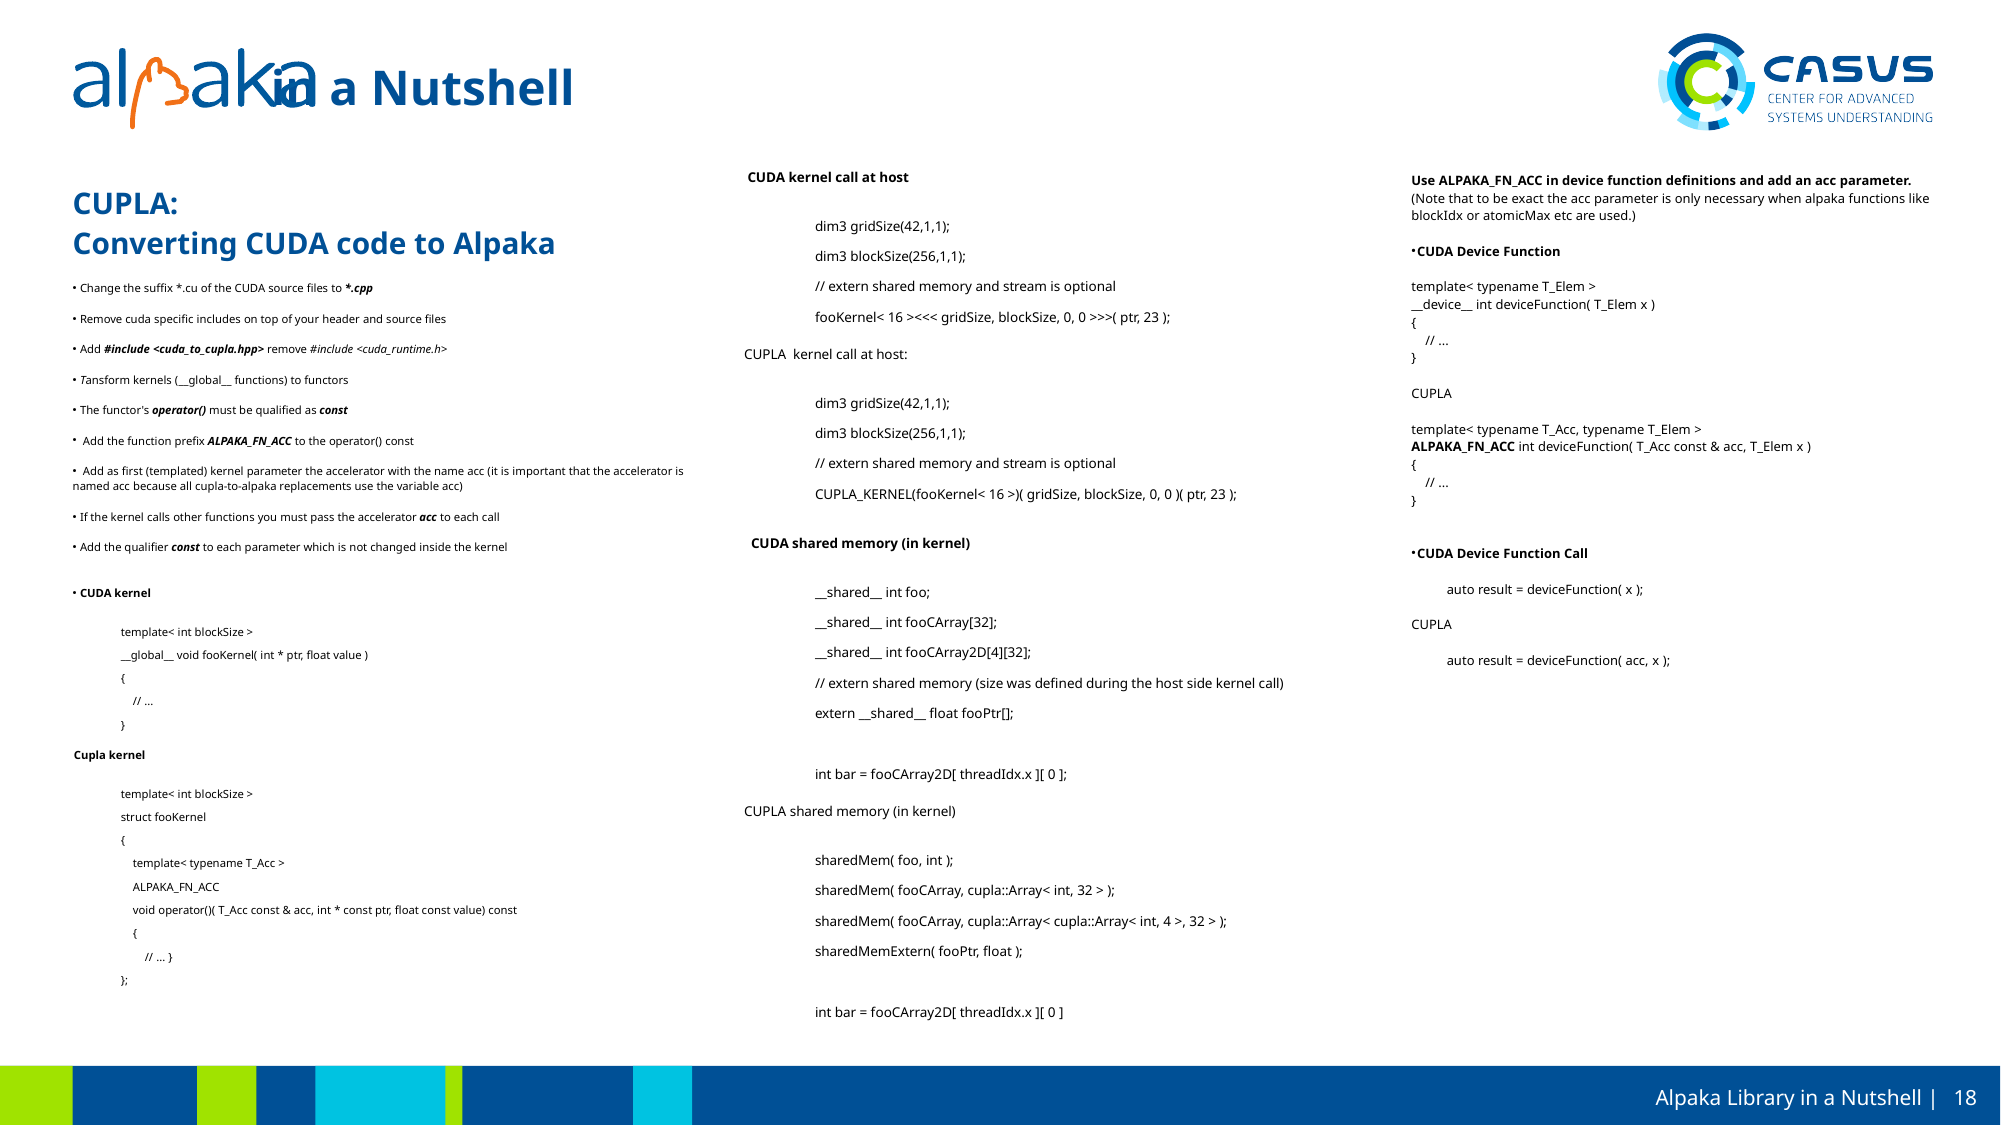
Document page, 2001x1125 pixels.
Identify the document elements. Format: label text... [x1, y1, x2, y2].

list Use ALPAKA_FN_ACC in device function definitions and add an acc parameter. (Note that to be exact the acc parameter is only necessary when alpaka functions like blockIdx or atomicMax etc are used.) CUDA Device Function template< typename T_Elem > __device__ int deviceFunction( T_Elem x ) { // ... } CUPLA template< typename T_Acc, typename T_Elem > ALPAKA_FN_ACC int deviceFunction( T_Acc const & acc, T_Elem x ) { // ... } CUDA Device Function Call auto result = deviceFunction( x ); CUPLA auto result = deviceFunction( acc, x ); [1411, 171, 1955, 680]
list CUDA kernel call at host dim3 gridSize(42,1,1); dim3 blockSize(256,1,1); // extern shared memory and stream is optional fooKernel< 16 ><<< gridSize, blockSize, 0, 0 >>>( ptr, 23 ); CUPLA kernel call at host: dim3 gridSize(42,1,1); dim3 blockSize(256,1,1); // extern shared memory and stream is optional CUPLA_KERNEL(fooKernel< 16 >)( gridSize, blockSize, 0, 0 )( ptr, 23 ); CUDA shared memory (in kernel) __shared__ int foo; __shared__ int fooCArray[32]; __shared__ int fooCArray2D[4][32]; // extern shared memory (size was defined during the host side kernel call) extern __shared__ float fooPtr[]; int bar = fooCArray2D[ threadIdx.x ][ 0 ]; CUPLA shared memory (in kernel) sharedMem( foo, int ); sharedMem( fooCArray, cupla::Array< int, 32 > ); sharedMem( fooCArray, cupla::Array< cupla::Array< int, 4 >, 32 > ); sharedMemExtern( fooPtr, float ); int bar = fooCArray2D[ threadIdx.x ][ 0 ] [744, 112, 1394, 1022]
title in a Nutshell [317, 53, 709, 122]
picture [72, 47, 317, 130]
list CUPLA: Converting CUDA code to Alpaka Change the suffix *.cu of the CUDA source files to *.cpp Remove cuda specific includes on top of your header and source files Add #include <cuda_to_cupla.hpp> remove #include <cuda_runtime.h> Tansform kernels (__global__ functions) to functors The functor's operator() must be qualified as const Add the function prefix ALPAKA_FN_ACC to the operator() const Add as first (templated) kernel parameter the accelerator with the name acc (it is important that the accelerator is named acc because all cupla-to-alpaka replacements use the variable acc) If the kernel calls other functions you must pass the accelerator acc to each call Add the qualifier const to each parameter which is not changed inside the kernel CUDA kernel template< int blockSize > __global__ void fooKernel( int * ptr, float value ) { // ... } Cupla kernel template< int blockSize > struct fooKernel { template< typename T_Acc > ALPAKA_FN_ACC void operator()( T_Acc const & acc, int * const ptr, float const value) const { // ... } }; [72, 164, 697, 1004]
picture [1658, 33, 1933, 131]
